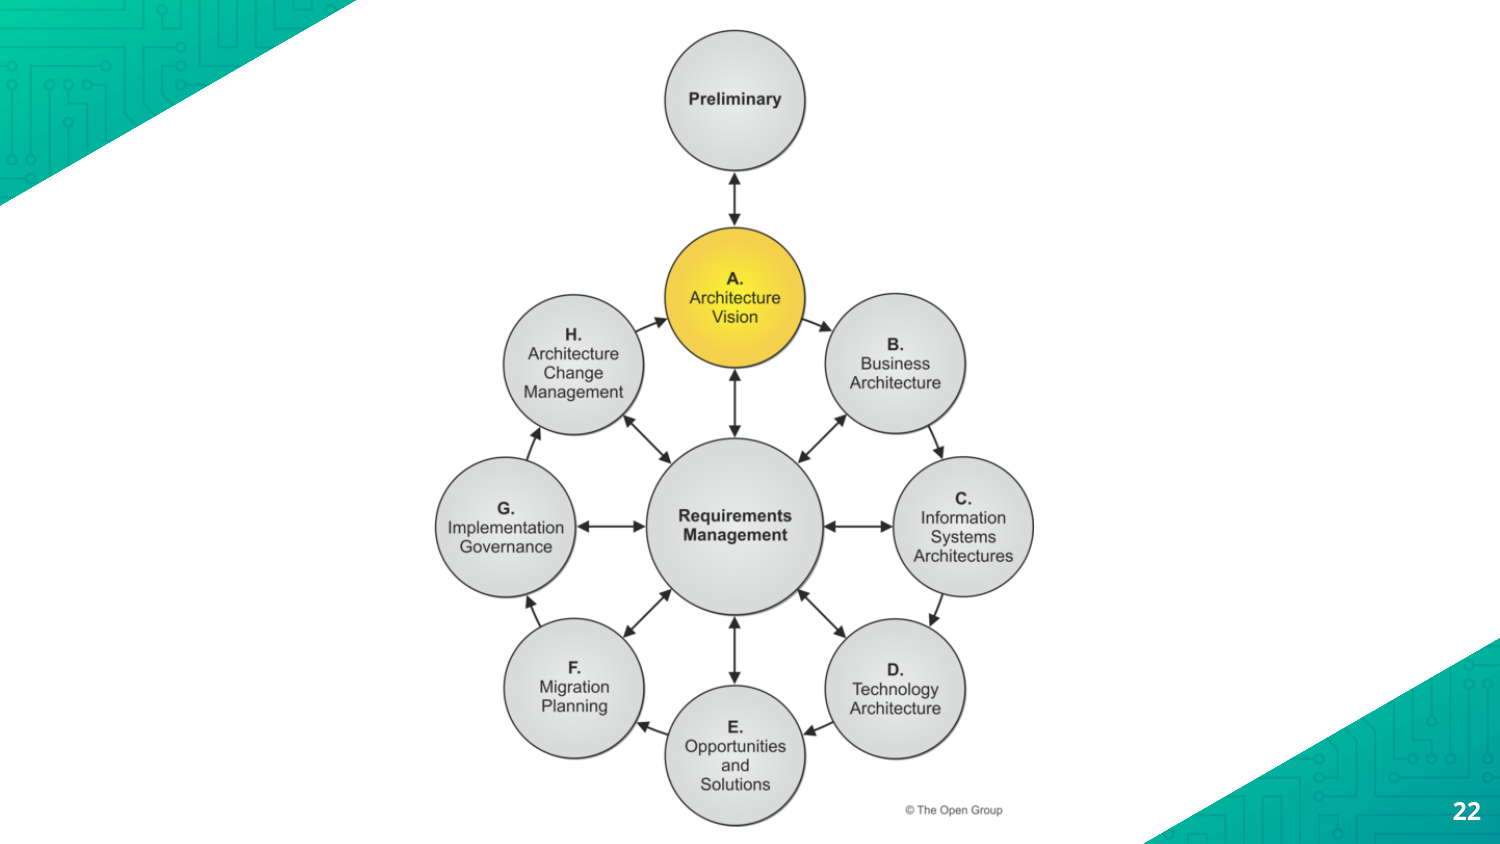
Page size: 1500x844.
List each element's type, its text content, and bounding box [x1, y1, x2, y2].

picture [434, 29, 1034, 827]
slide_number <numéro> [1391, 779, 1482, 844]
